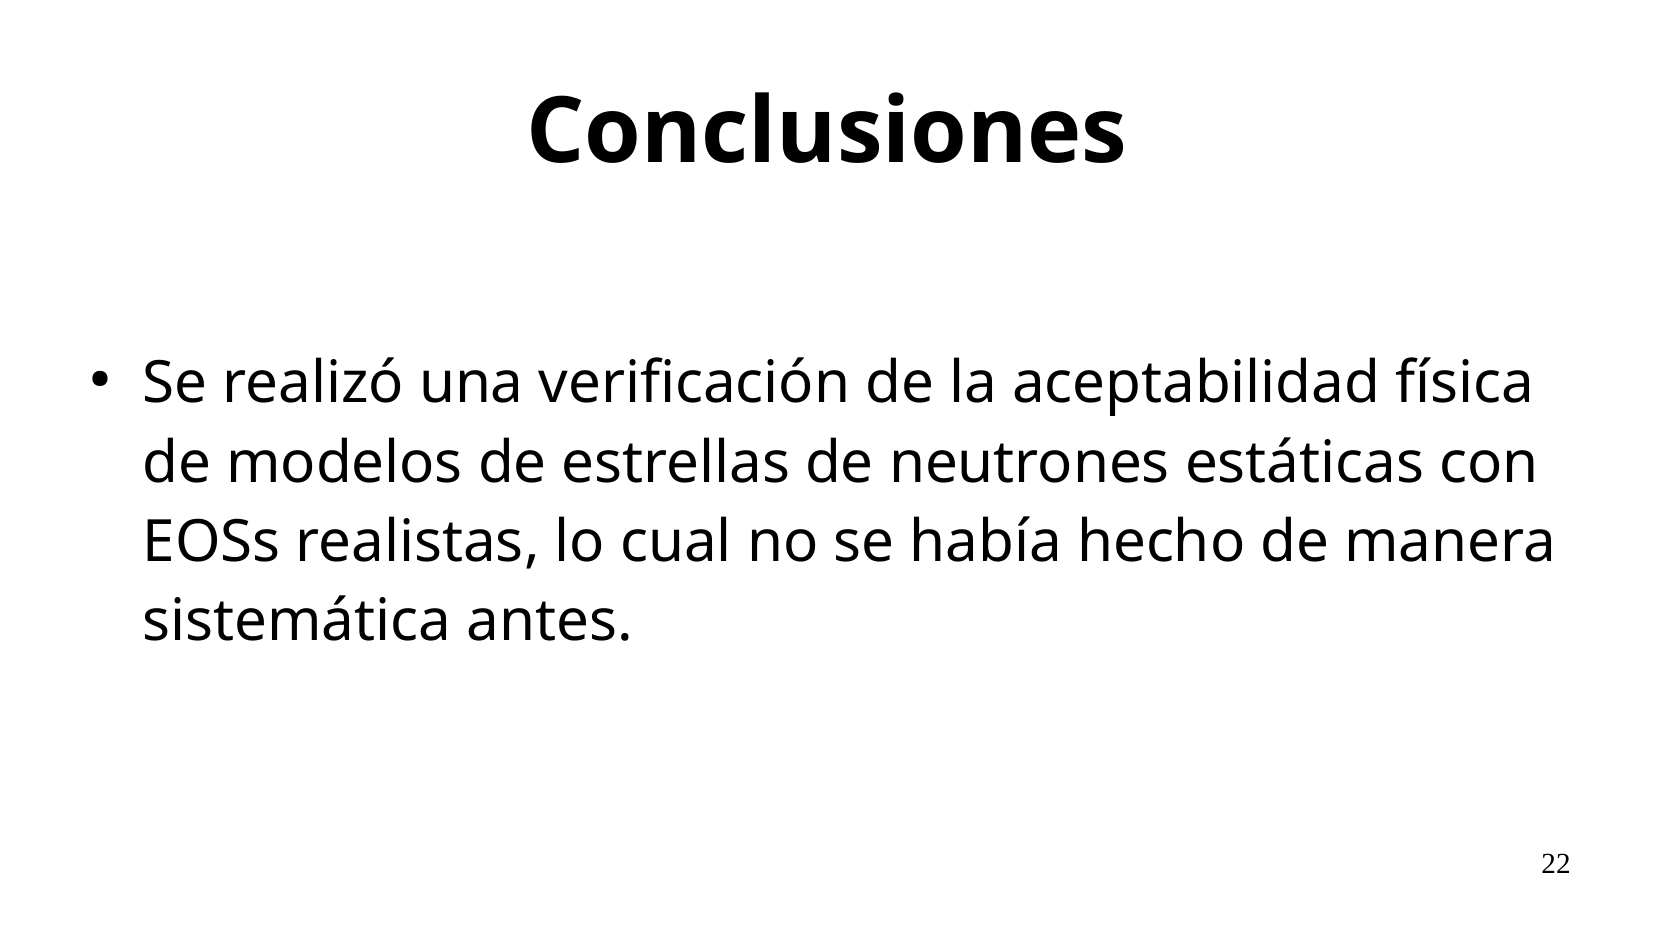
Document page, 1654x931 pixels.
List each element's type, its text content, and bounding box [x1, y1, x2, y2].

title Conclusiones [82, 48, 1571, 205]
list Se realizó una verificación de la aceptabilidad física de modelos de estrellas de neutrones estáticas con EOSs realistas, lo cual no se había hecho de manera sistemática antes. [71, 340, 1561, 668]
